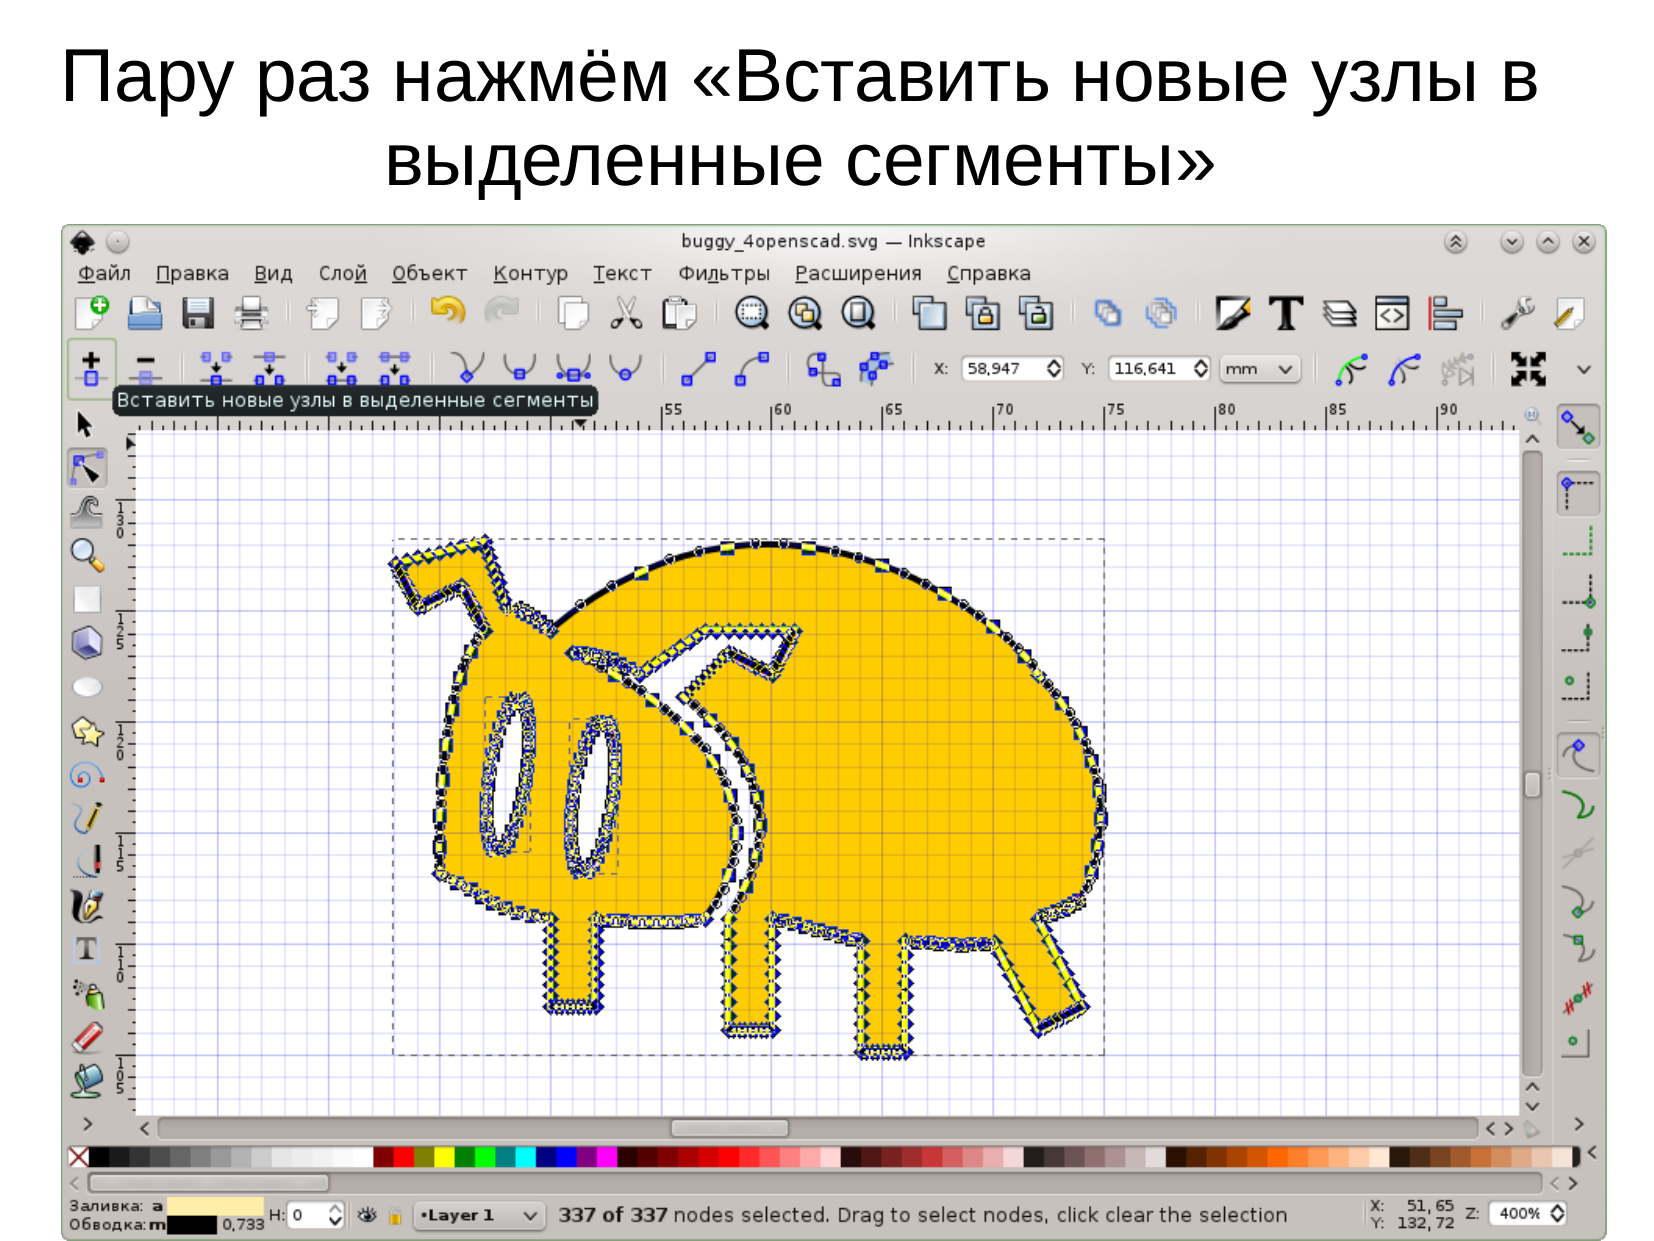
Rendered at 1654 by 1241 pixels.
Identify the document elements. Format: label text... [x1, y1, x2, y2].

title Пару раз нажмём «Вставить новые узлы в выделенные сегменты» [56, 13, 1546, 221]
picture [61, 224, 1607, 1241]
